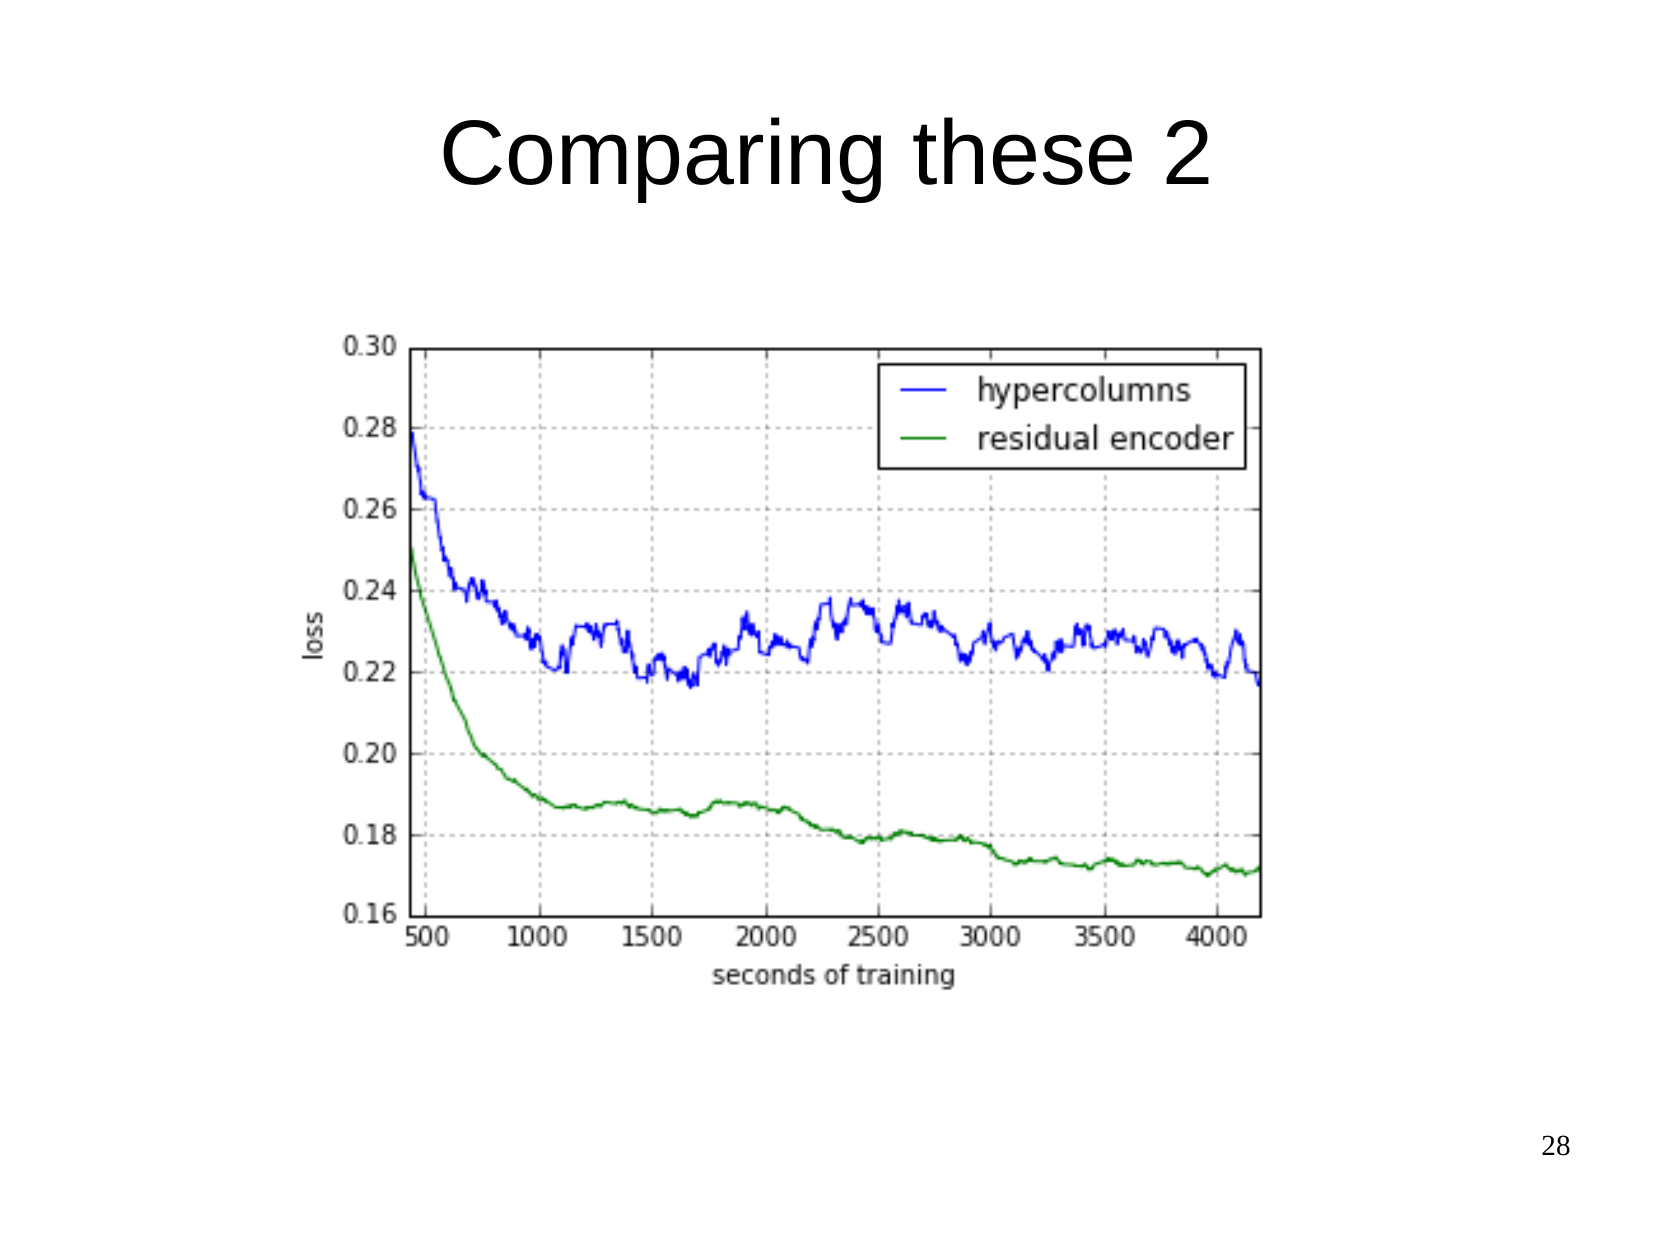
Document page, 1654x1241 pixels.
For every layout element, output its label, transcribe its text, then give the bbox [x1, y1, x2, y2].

title Comparing these 2 [82, 49, 1571, 257]
picture [285, 318, 1278, 1009]
